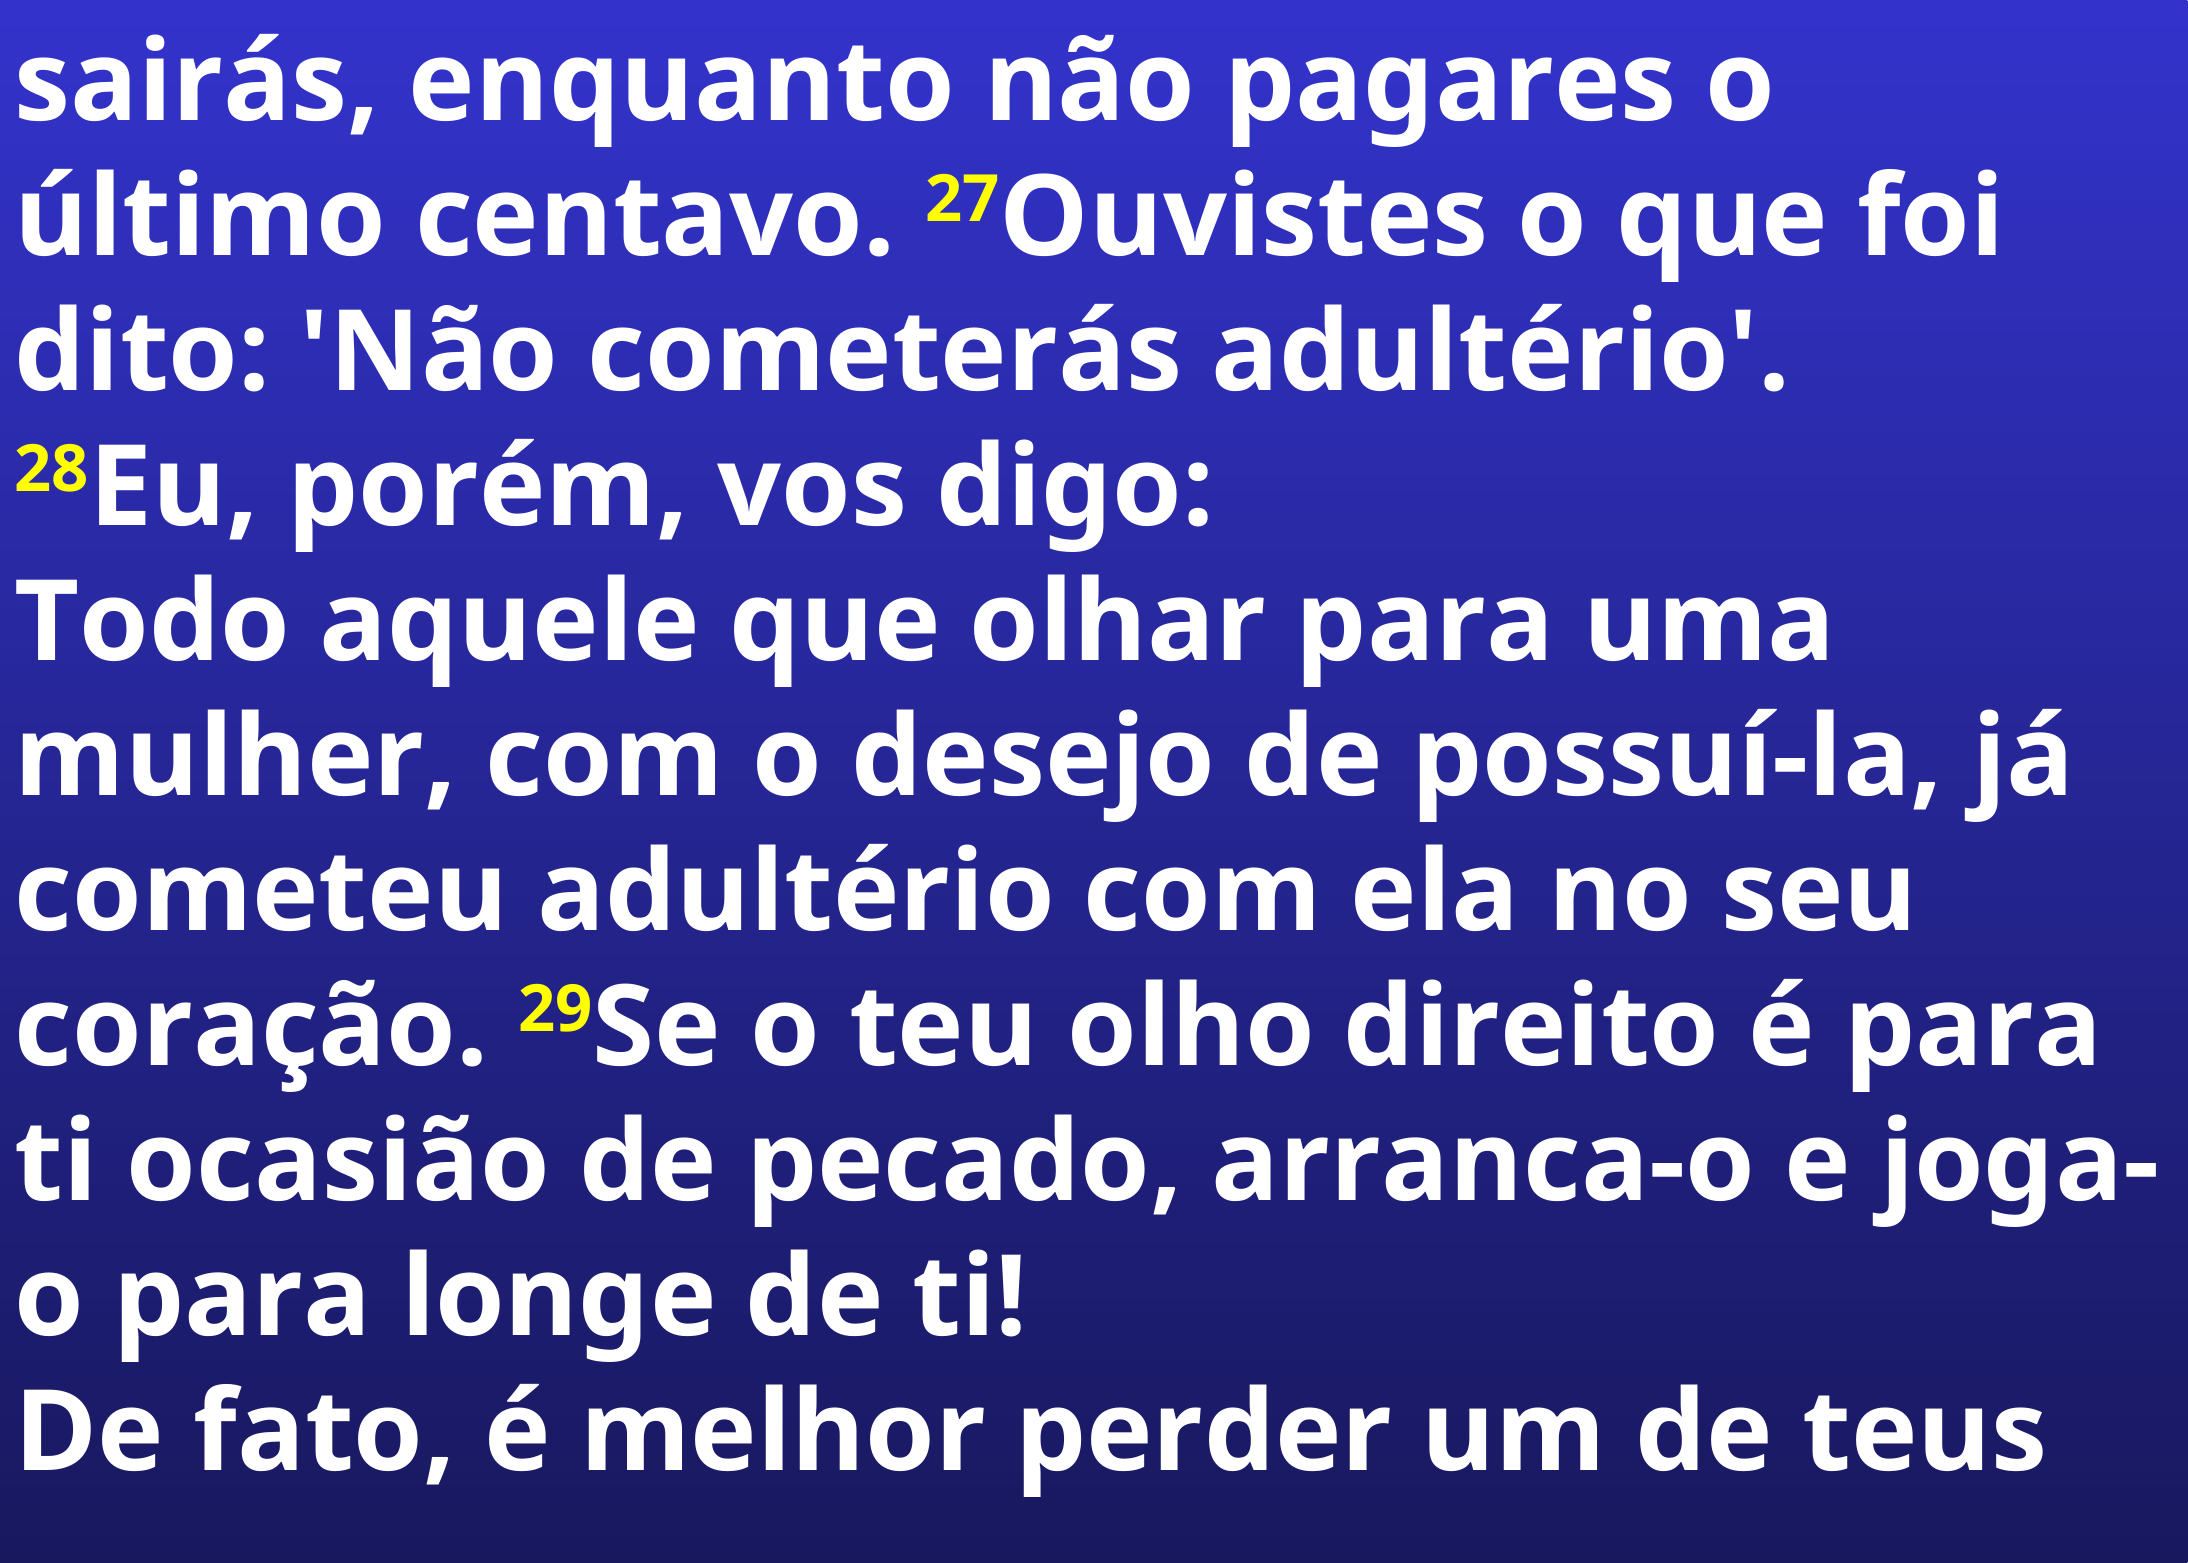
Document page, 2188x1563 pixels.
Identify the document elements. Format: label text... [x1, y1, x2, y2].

text_box sairás, enquanto não pagares o último centavo. 27Ouvistes o que foi dito: 'Não cometerás adultério'. 28Eu, porém, vos digo: Todo aquele que olhar para uma mulher, com o desejo de possuí-la, já cometeu adultério com ela no seu coração. 29Se o teu olho direito é para ti ocasião de pecado, arranca-o e joga-o para longe de ti! De fato, é melhor perder um de teus [0, 0, 2188, 1563]
